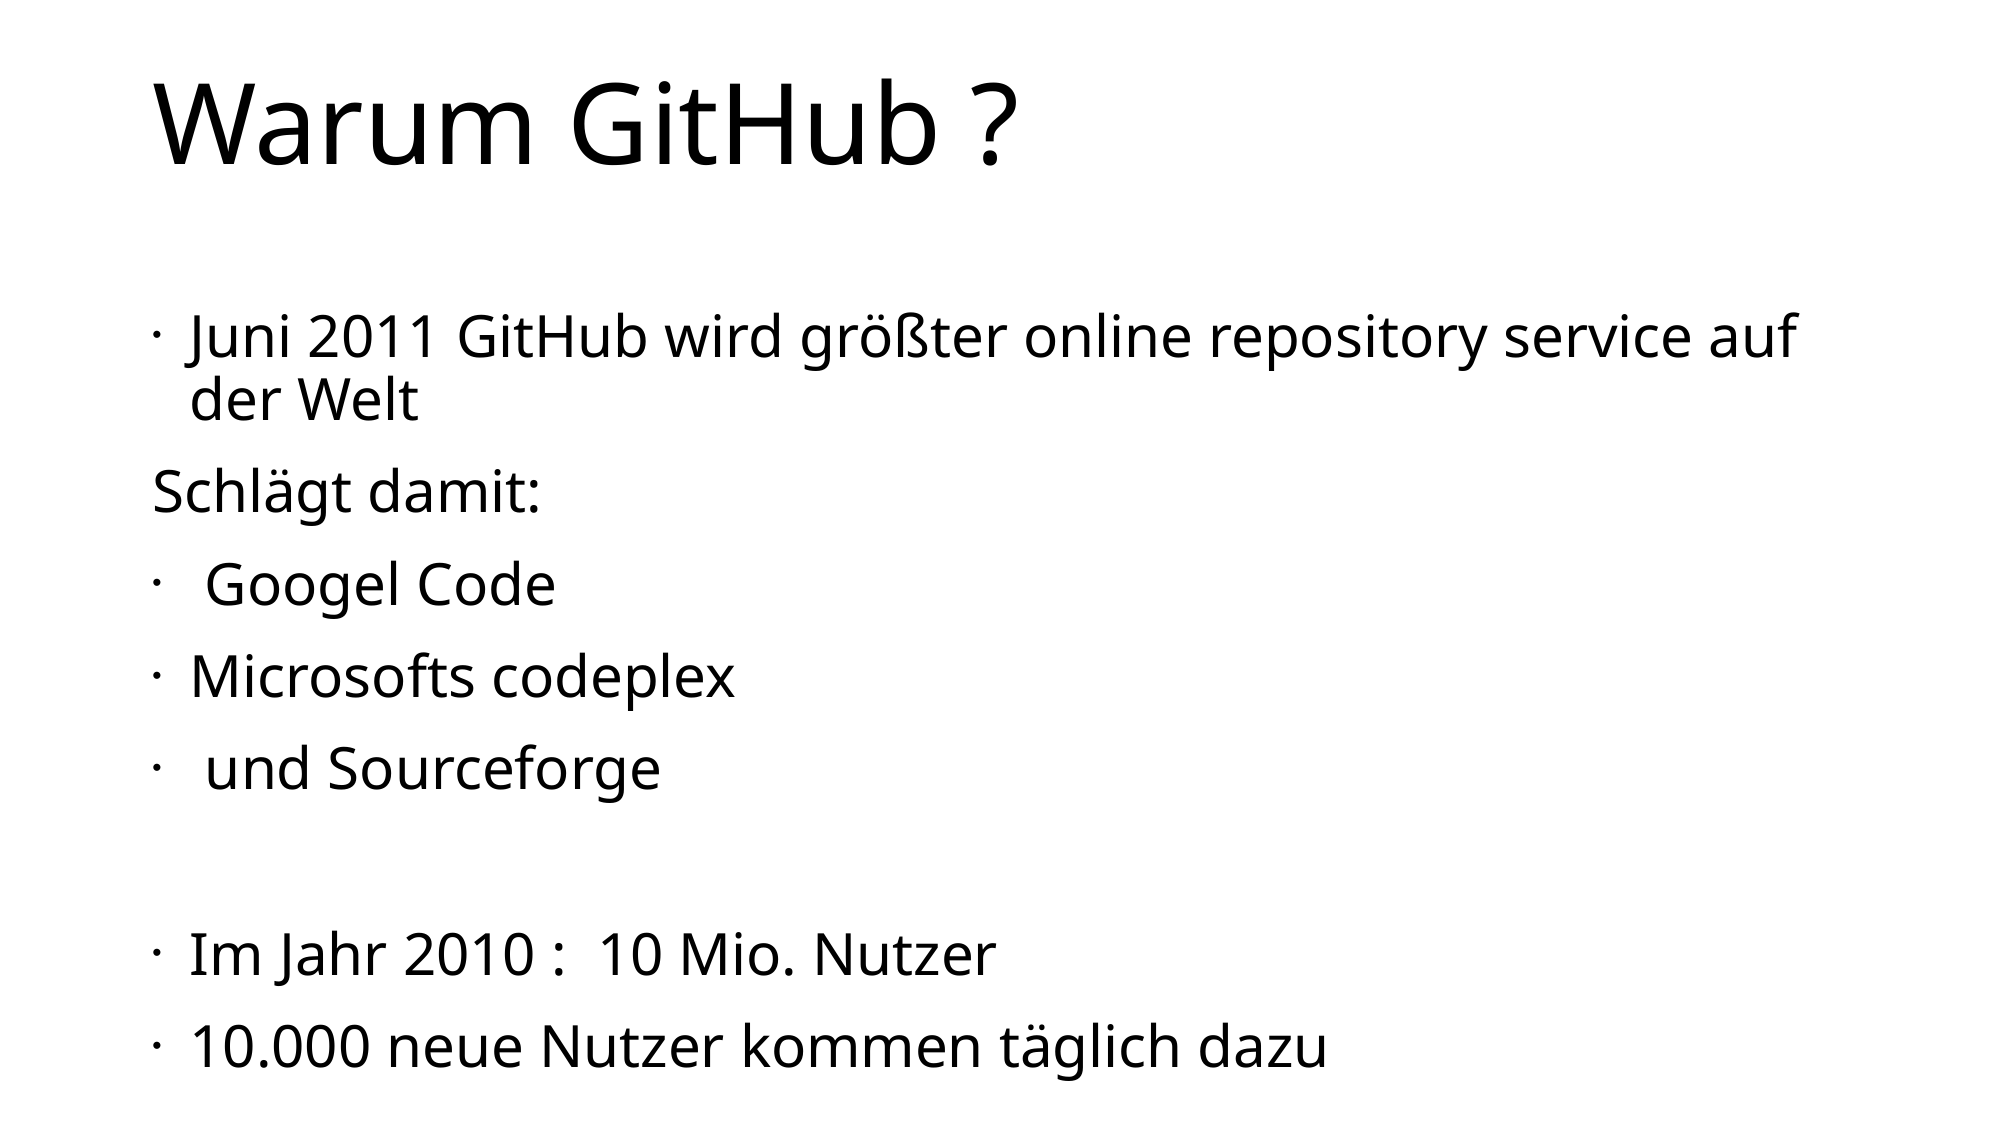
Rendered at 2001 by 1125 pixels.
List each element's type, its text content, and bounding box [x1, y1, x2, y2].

list Juni 2011 GitHub wird größter online repository service auf der Welt Schlägt damit: Googel Code Microsofts codeplex und Sourceforge Im Jahr 2010 : 10 Mio. Nutzer 10.000 neue Nutzer kommen täglich dazu [137, 299, 1863, 1014]
title Warum GitHub ? [137, 59, 1863, 278]
